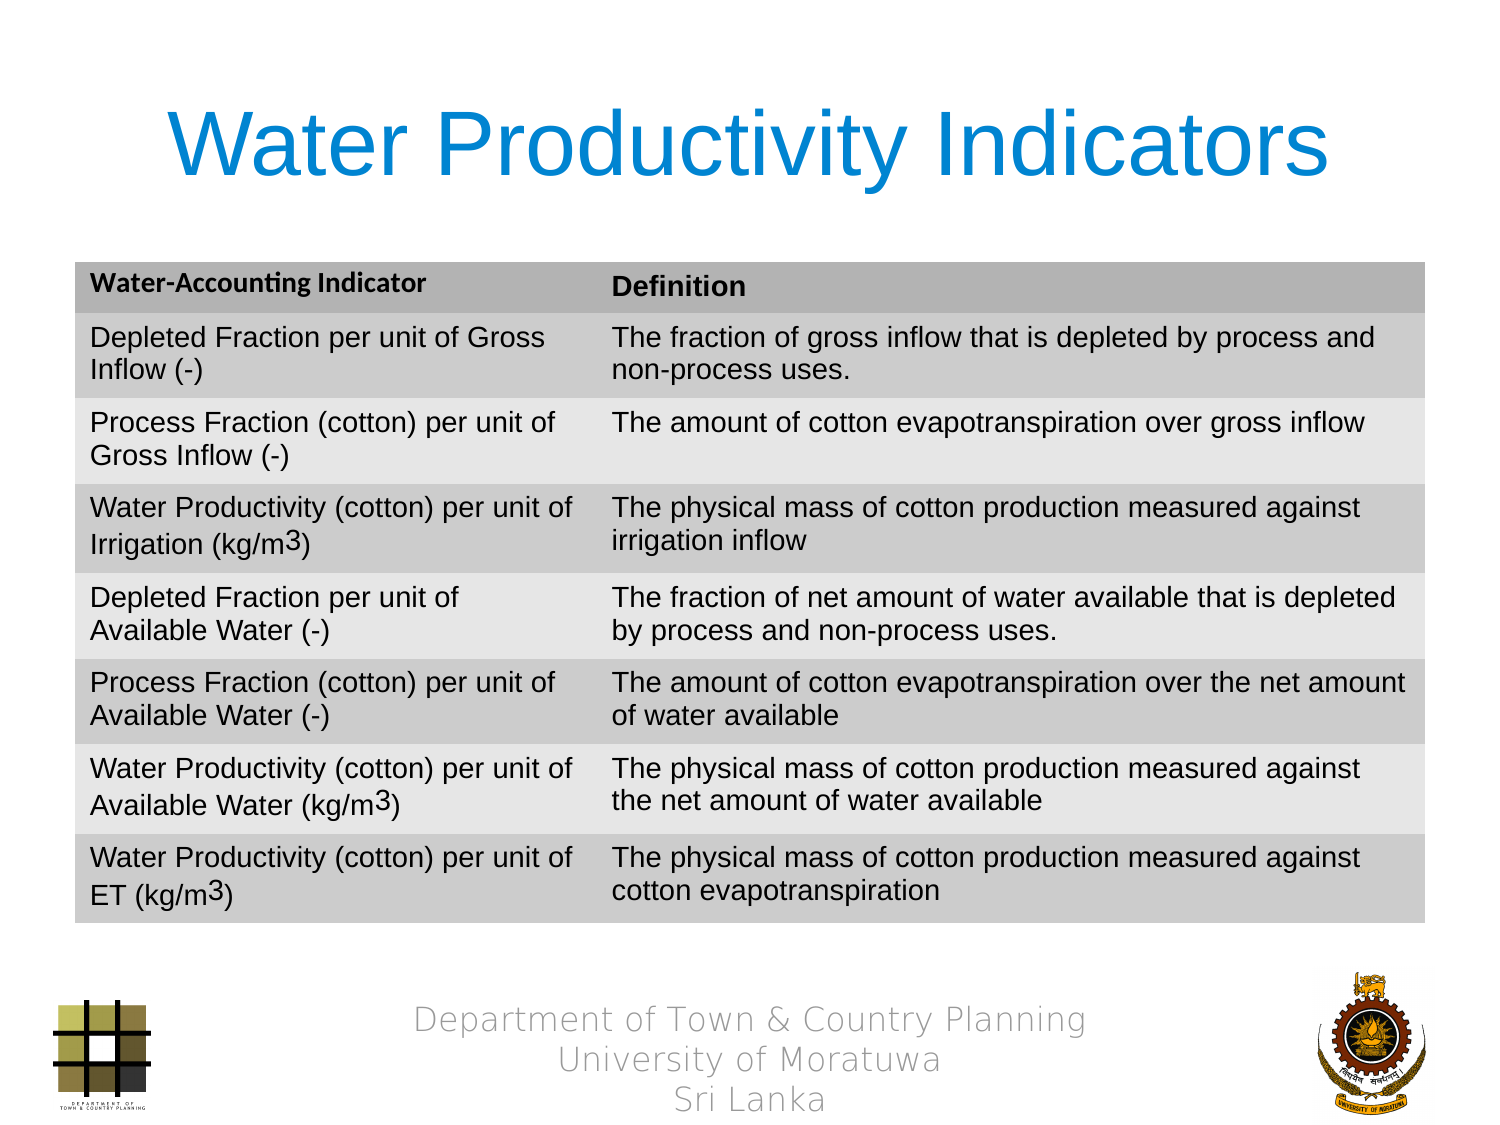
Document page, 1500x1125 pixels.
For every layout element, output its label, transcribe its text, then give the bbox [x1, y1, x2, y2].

table_cell Water Productivity (cotton) per unit of Irrigation (kg/m3) [75, 484, 597, 573]
table_cell Process Fraction (cotton) per unit of Gross Inflow (-) [75, 398, 597, 484]
table_cell Process Fraction (cotton) per unit of Available Water (-) [75, 659, 597, 744]
table_header Definition [597, 262, 1425, 313]
table_cell The physical mass of cotton production measured against cotton evapotranspiration [597, 834, 1425, 923]
table_cell The fraction of gross inflow that is depleted by process and non-process uses. [597, 313, 1425, 398]
table_cell The physical mass of cotton production measured against irrigation inflow [597, 484, 1425, 573]
table_cell Depleted Fraction per unit of Gross Inflow (-) [75, 313, 597, 398]
table_cell Water Productivity (cotton) per unit of Available Water (kg/m3) [75, 744, 597, 834]
table_cell The amount of cotton evapotranspiration over gross inflow [597, 398, 1425, 484]
table_cell Water Productivity (cotton) per unit of ET (kg/m3) [75, 834, 597, 923]
table_header Water-Accounting Indicator [75, 262, 597, 313]
table_cell Depleted Fraction per unit of Available Water (-) [75, 573, 597, 659]
picture [53, 1000, 151, 1110]
title Water Productivity Indicators [75, 45, 1426, 233]
picture [1312, 966, 1435, 1125]
table_cell The amount of cotton evapotranspiration over the net amount of water available [597, 659, 1425, 744]
table_cell The physical mass of cotton production measured against the net amount of water available [597, 744, 1425, 834]
table_cell The fraction of net amount of water available that is depleted by process and non-process uses. [597, 573, 1425, 659]
